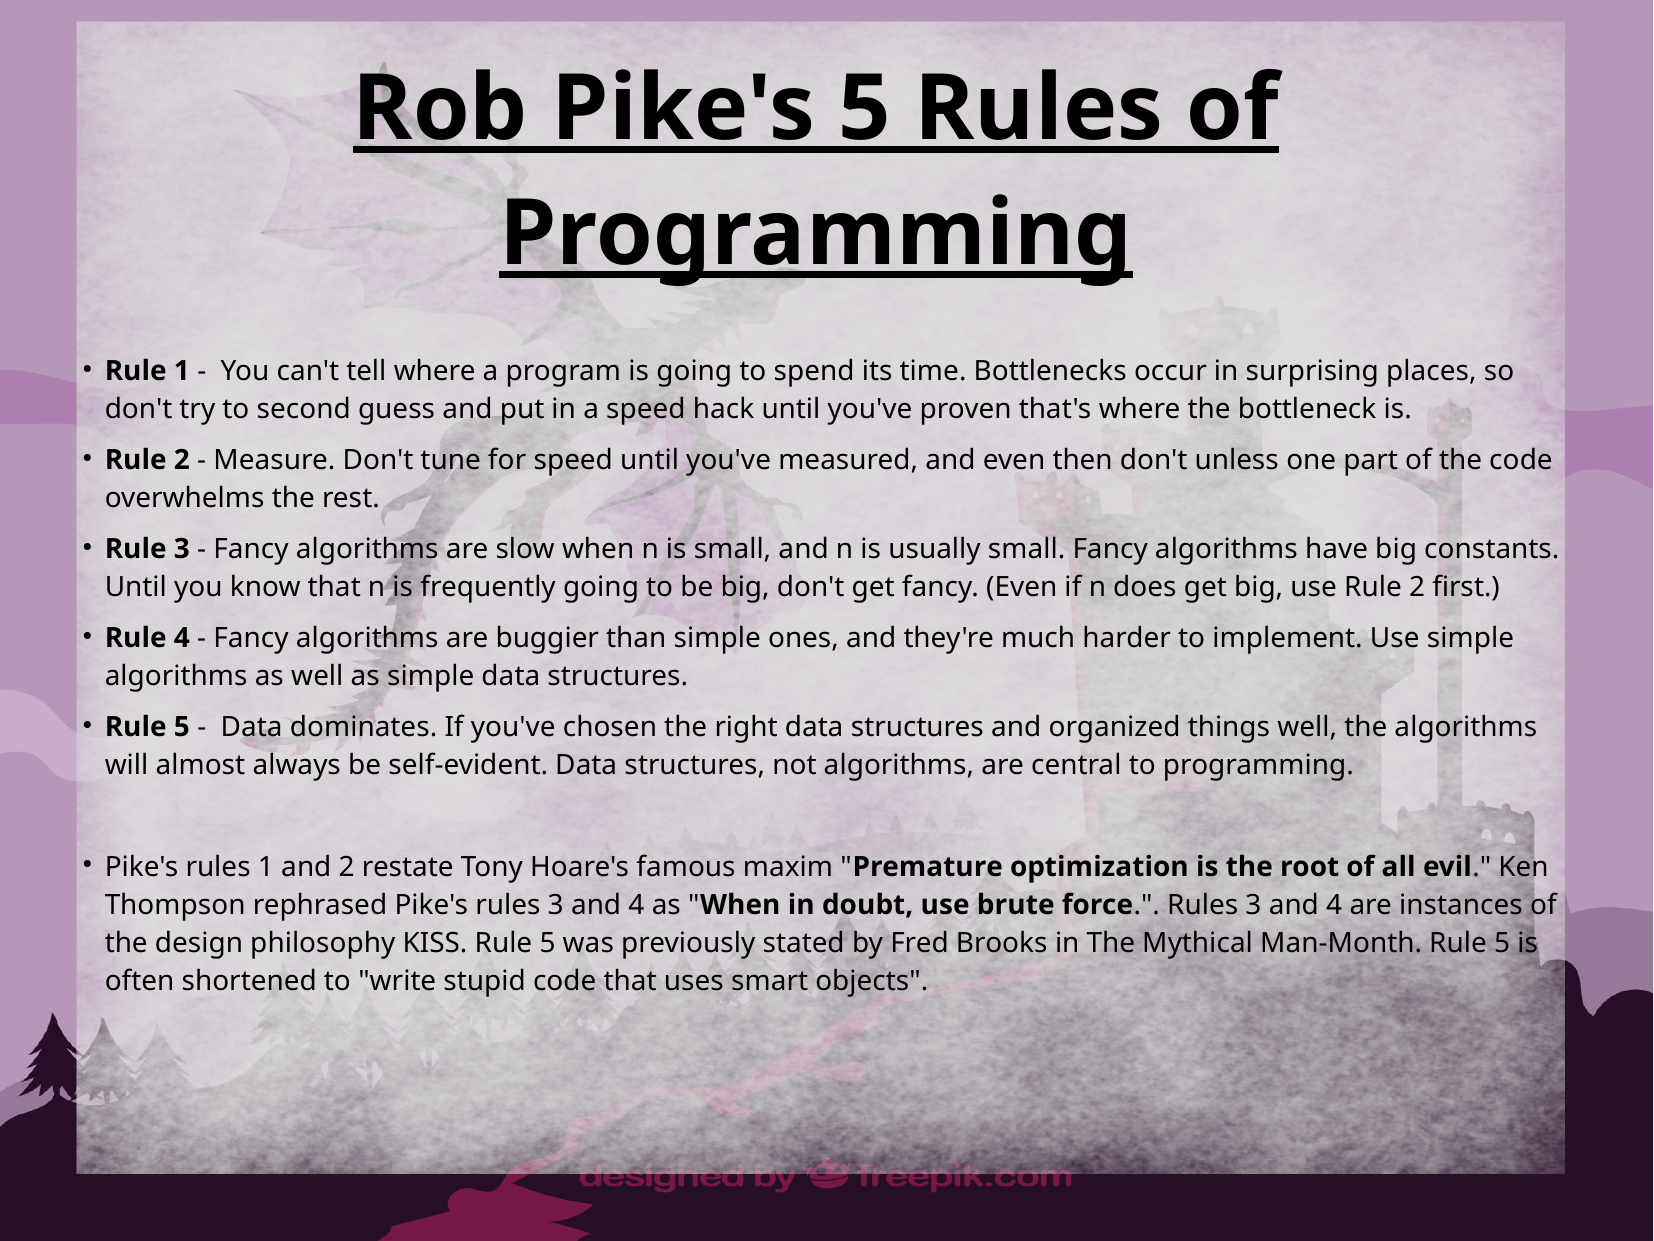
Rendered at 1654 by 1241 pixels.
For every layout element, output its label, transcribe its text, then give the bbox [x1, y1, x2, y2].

title Rob Pike's 5 Rules of Programming [72, 59, 1561, 274]
picture [0, 0, 1654, 1241]
list Rule 1 - You can't tell where a program is going to spend its time. Bottlenecks occur in surprising places, so don't try to second guess and put in a speed hack until you've proven that's where the bottleneck is. Rule 2 - Measure. Don't tune for speed until you've measured, and even then don't unless one part of the code overwhelms the rest. Rule 3 - Fancy algorithms are slow when n is small, and n is usually small. Fancy algorithms have big constants. Until you know that n is frequently going to be big, don't get fancy. (Even if n does get big, use Rule 2 first.) Rule 4 - Fancy algorithms are buggier than simple ones, and they're much harder to implement. Use simple algorithms as well as simple data structures. Rule 5 - Data dominates. If you've chosen the right data structures and organized things well, the algorithms will almost always be self-evident. Data structures, not algorithms, are central to programming. Pike's rules 1 and 2 restate Tony Hoare's famous maxim "Premature optimization is the root of all evil." Ken Thompson rephrased Pike's rules 3 and 4 as "When in doubt, use brute force.". Rules 3 and 4 are instances of the design philosophy KISS. Rule 5 was previously stated by Fred Brooks in The Mythical Man-Month. Rule 5 is often shortened to "write stupid code that uses smart objects". [75, 300, 1563, 1020]
